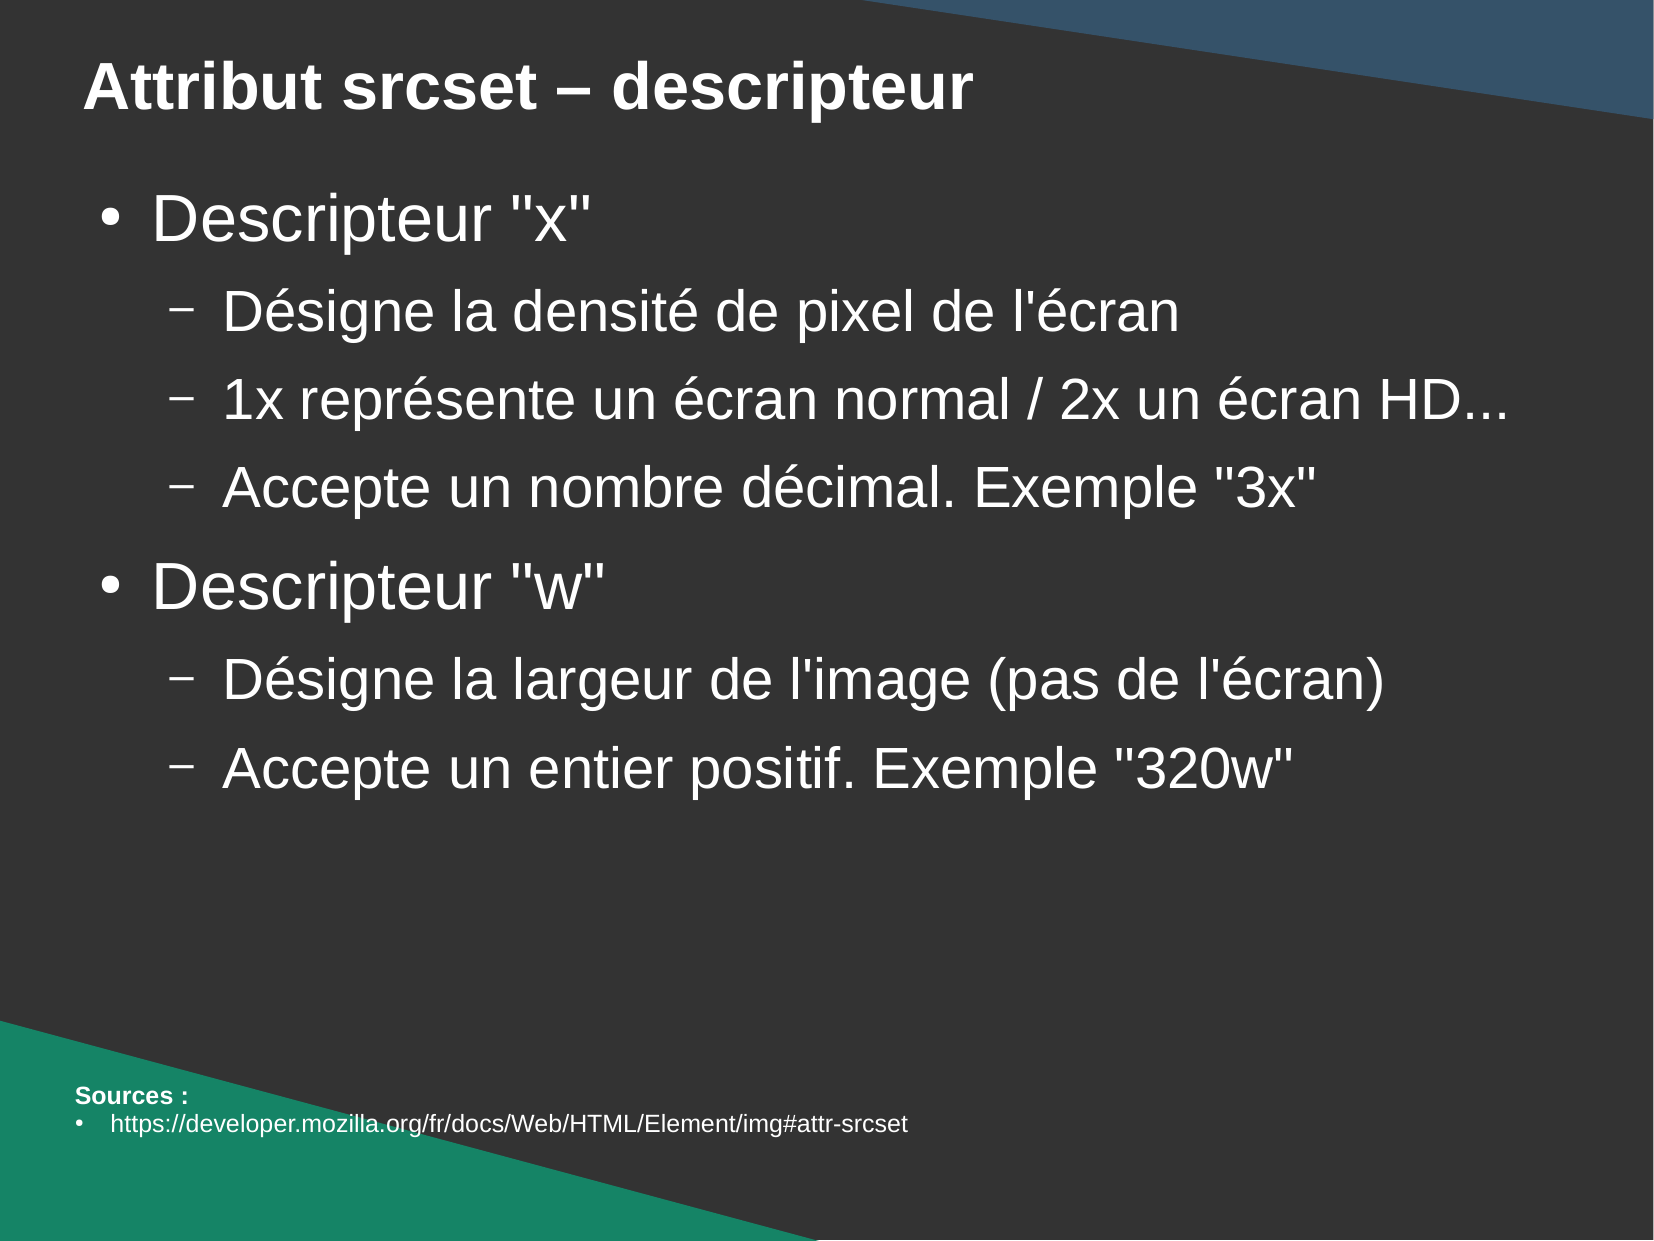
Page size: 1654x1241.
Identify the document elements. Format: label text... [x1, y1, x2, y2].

text_box Sources : https://developer.mozilla.org/fr/docs/Web/HTML/Element/img#attr-srcset [60, 1074, 1546, 1241]
text_box [861, 0, 1654, 120]
list Descripteur "x" Désigne la densité de pixel de l'écran 1x représente un écran normal / 2x un écran HD... Accepte un nombre décimal. Exemple "3x" Descripteur "w" Désigne la largeur de l'image (pas de l'écran) Accepte un entier positif. Exemple "320w" [80, 180, 1605, 839]
title Attribut srcset – descripteur [82, 49, 1571, 162]
text_box [0, 1020, 199, 1241]
